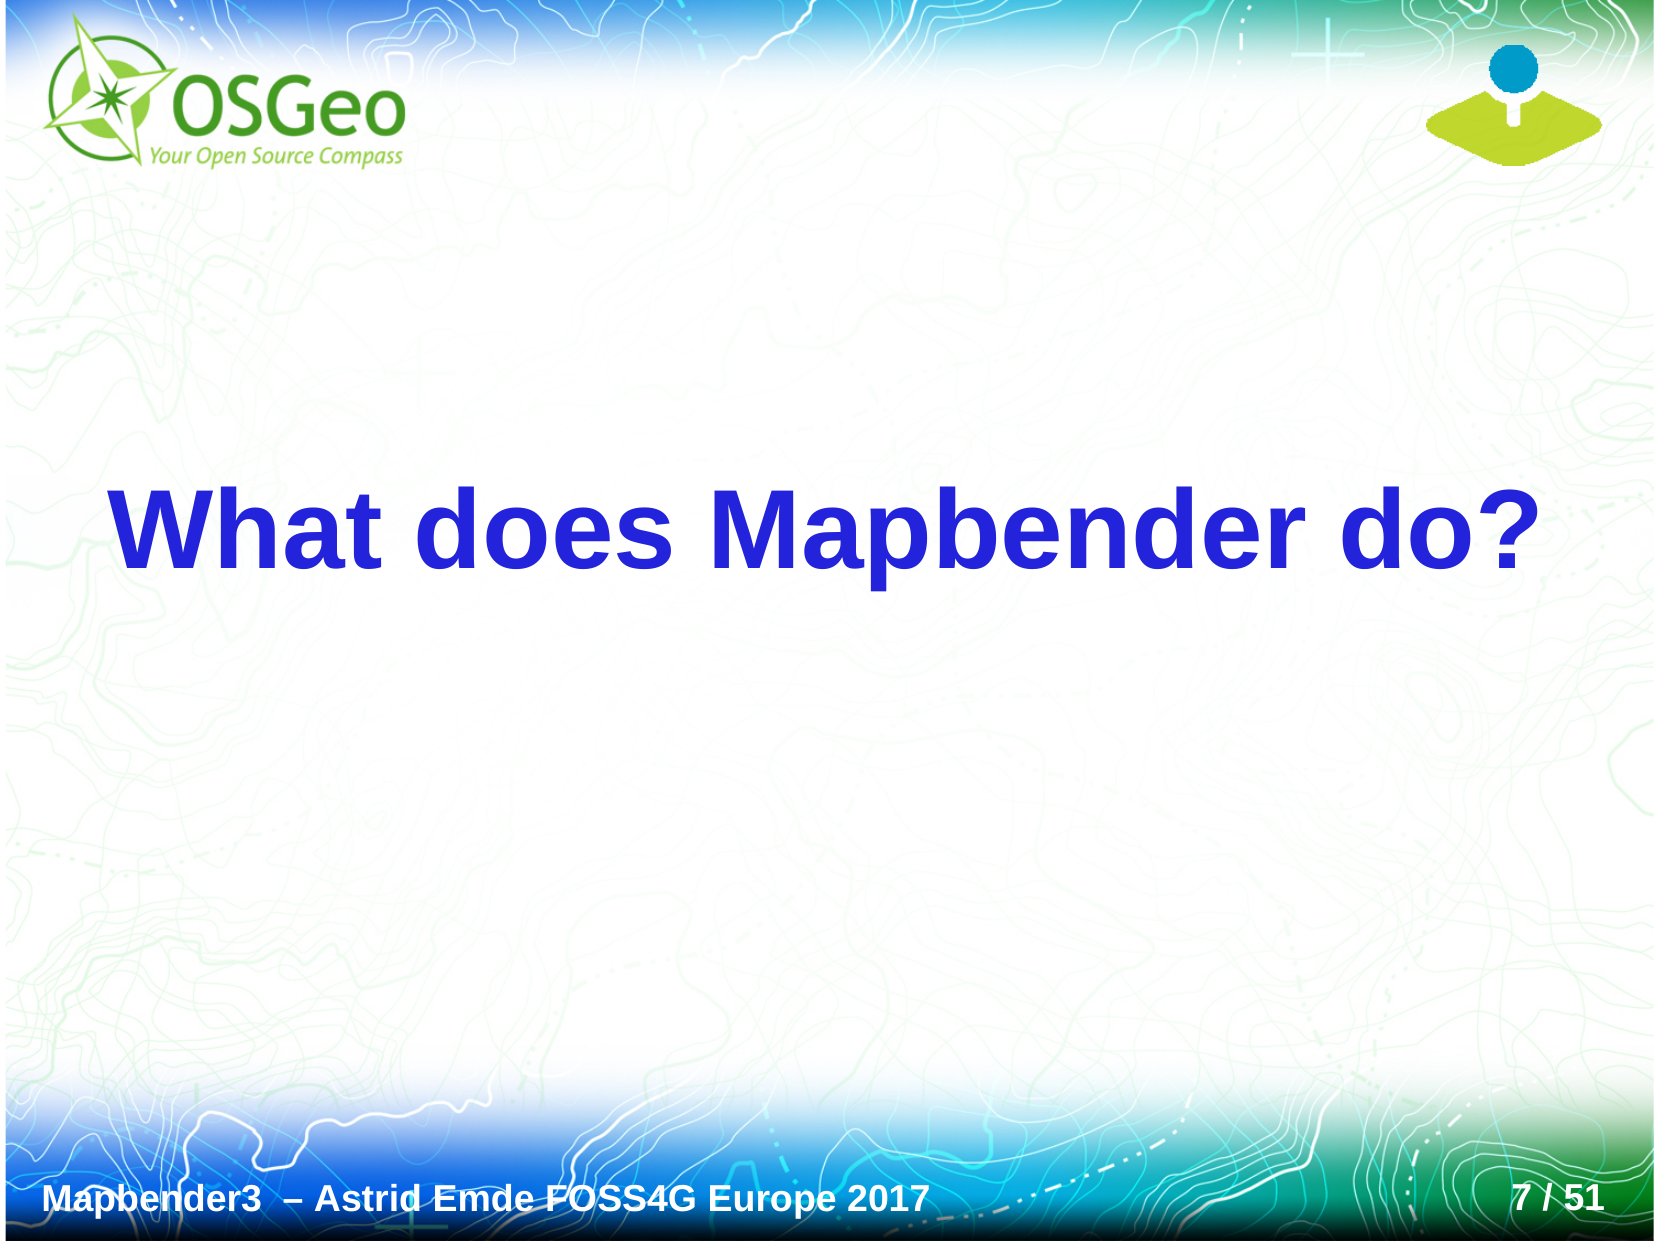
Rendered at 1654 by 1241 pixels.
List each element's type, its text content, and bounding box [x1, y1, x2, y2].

subtitle What does Mapbender do? [82, 49, 1571, 1010]
picture [5, 0, 1654, 1241]
